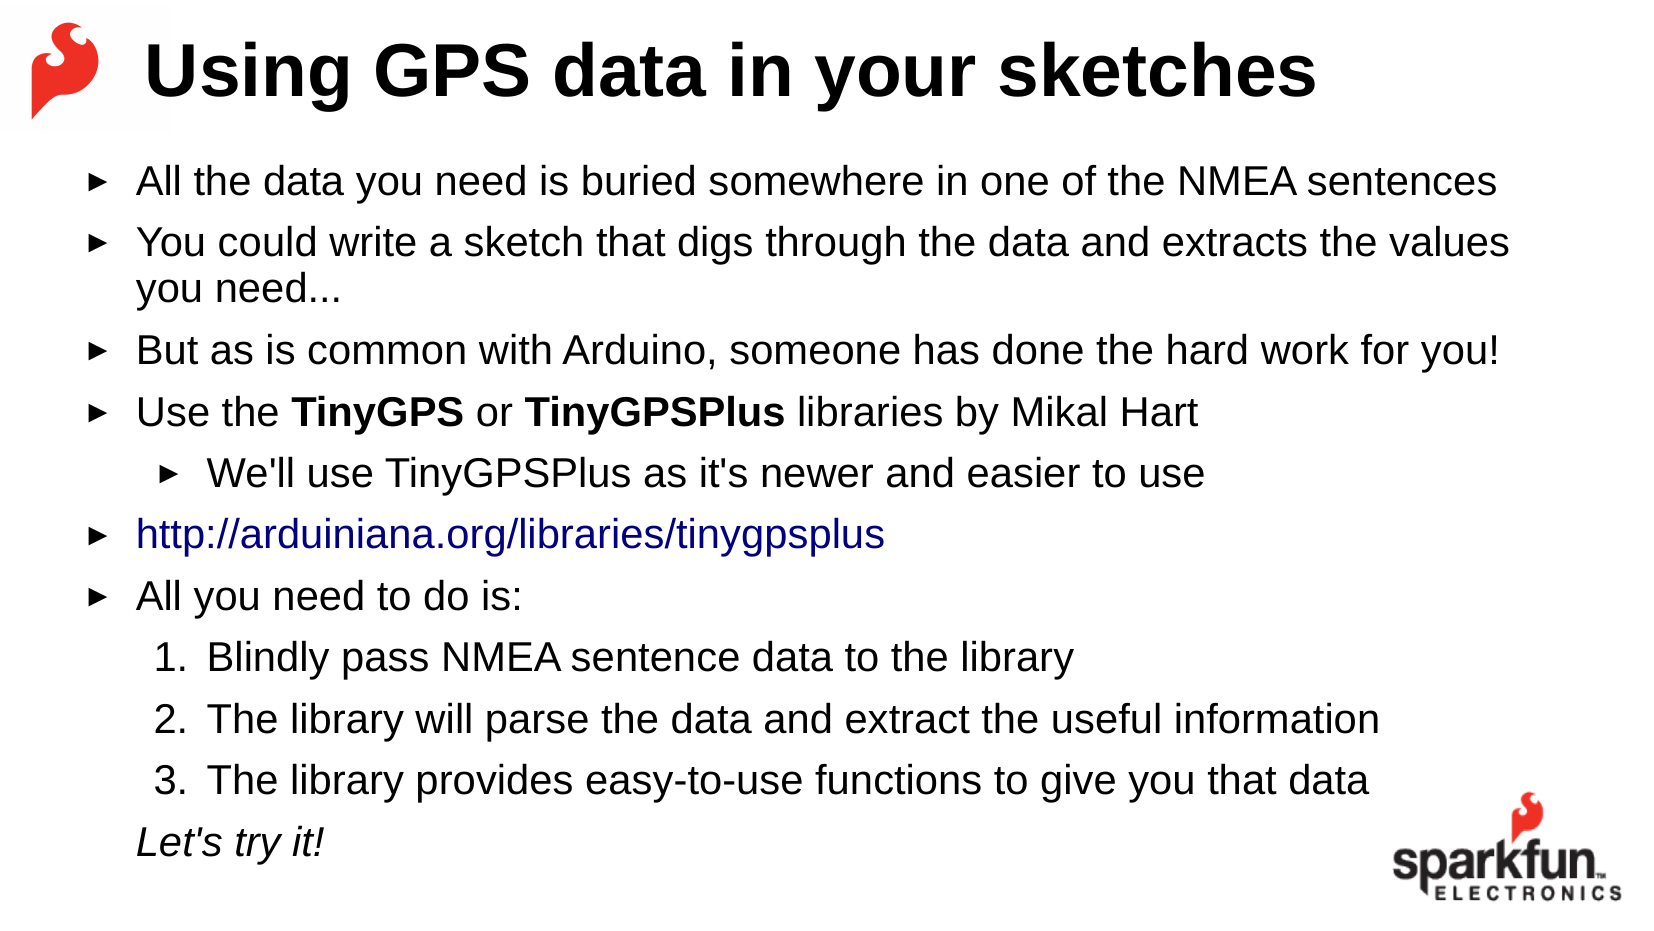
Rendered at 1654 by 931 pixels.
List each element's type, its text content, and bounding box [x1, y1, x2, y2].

picture [0, 5, 171, 133]
title Using GPS data in your sketches [144, 28, 1509, 113]
picture [1363, 749, 1651, 926]
list All the data you need is buried somewhere in one of the NMEA sentences You could write a sketch that digs through the data and extracts the values you need... But as is common with Arduino, someone has done the hard work for you! Use the TinyGPS or TinyGPSPlus libraries by Mikal Hart We'll use TinyGPSPlus as it's newer and easier to use http://arduiniana.org/libraries/tinygpsplus All you need to do is: Blindly pass NMEA sentence data to the library The library will parse the data and extract the useful information The library provides easy-to-use functions to give you that data Let's try it! [64, 157, 1554, 870]
